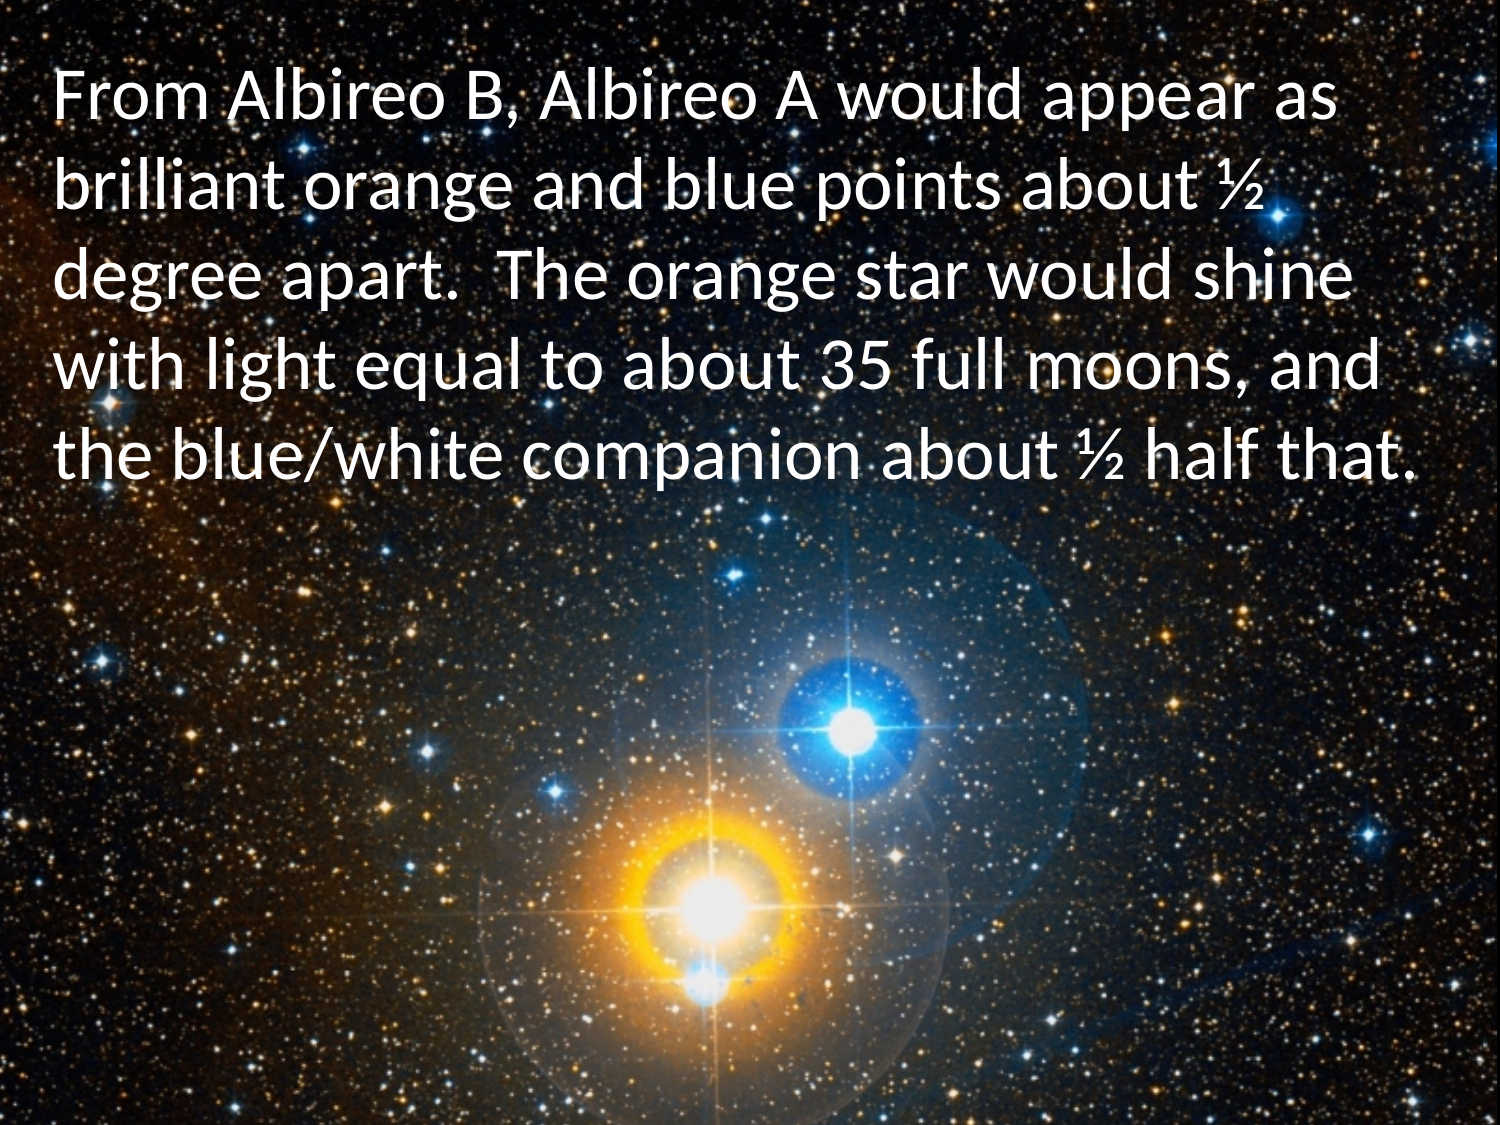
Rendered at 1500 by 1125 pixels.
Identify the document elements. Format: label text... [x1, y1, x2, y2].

picture [0, 0, 1497, 1125]
text_box From Albireo B, Albireo A would appear as brilliant orange and blue points about ½ degree apart. The orange star would shine with light equal to about 35 full moons, and the blue/white companion about ½ half that. [37, 37, 1438, 548]
